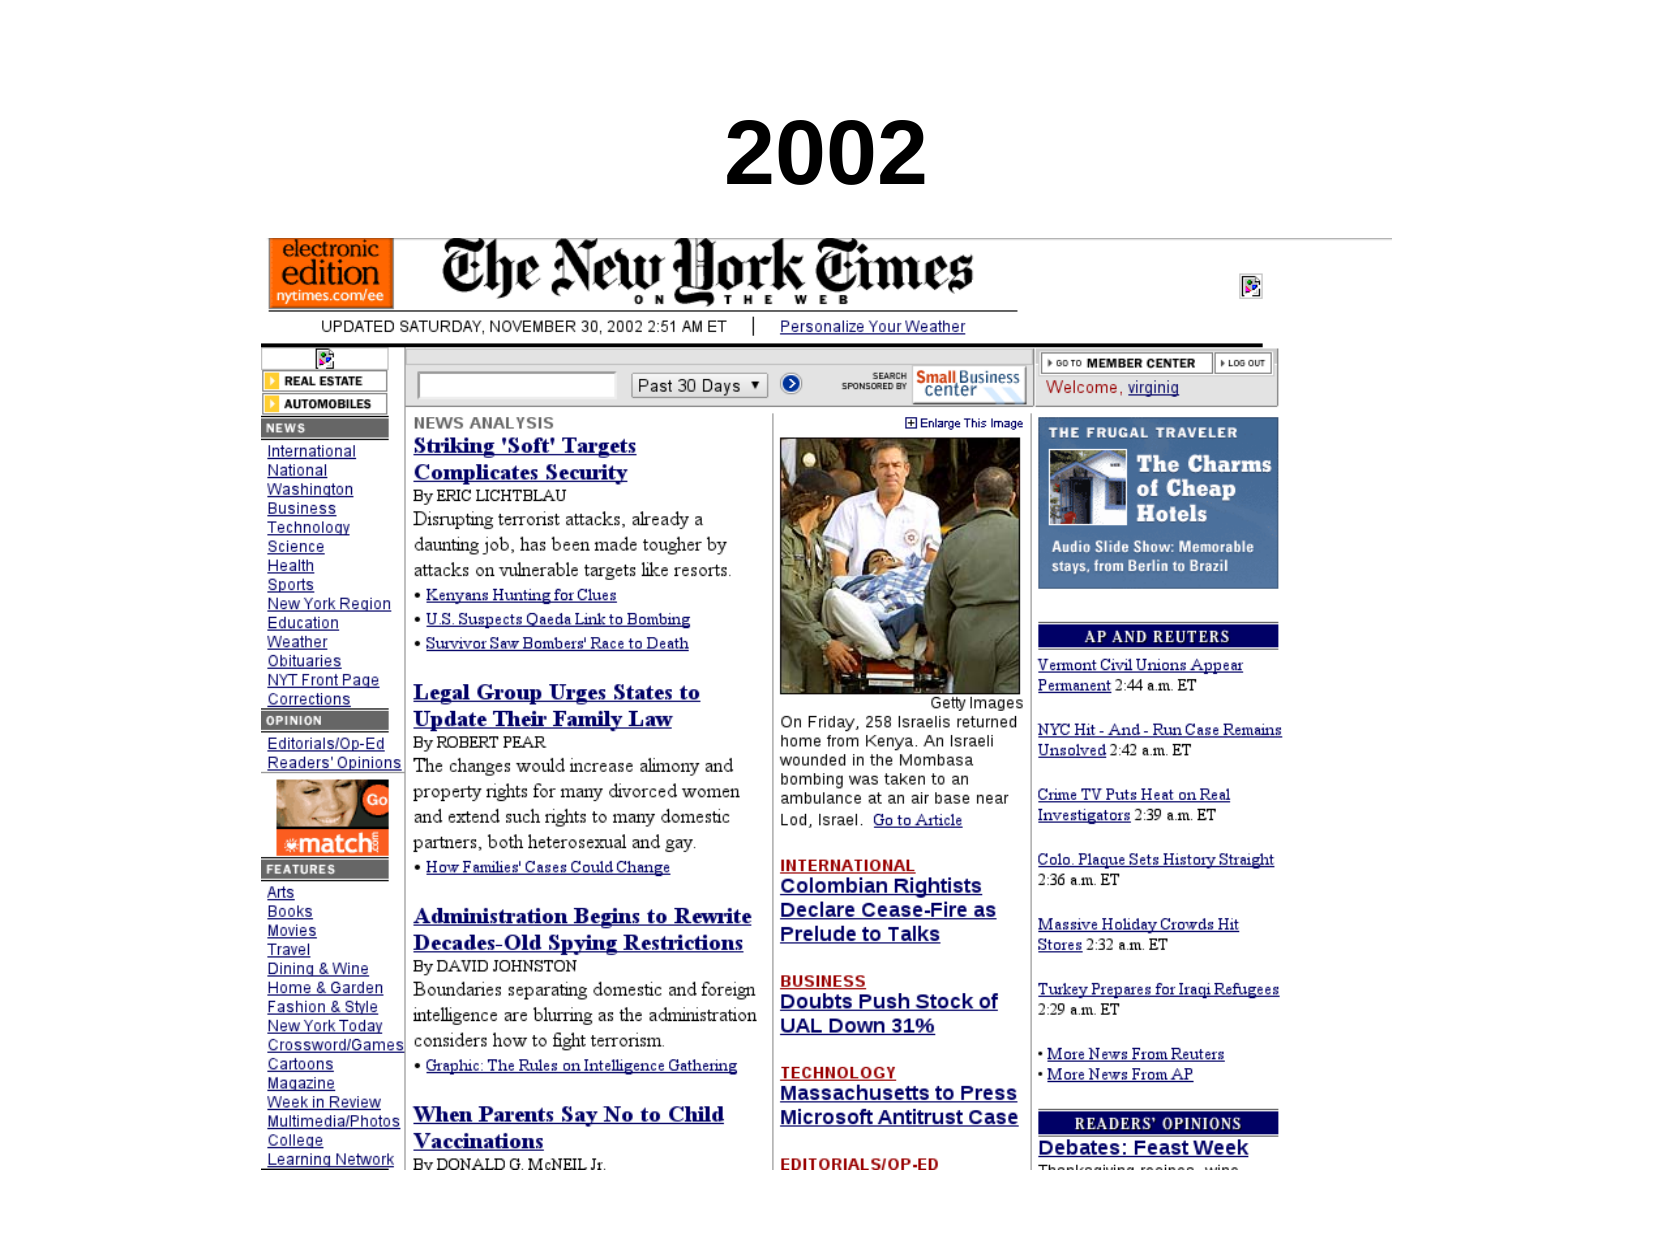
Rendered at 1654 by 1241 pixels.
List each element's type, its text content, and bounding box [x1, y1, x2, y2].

title 2002 [82, 49, 1571, 257]
picture [261, 238, 1392, 1170]
